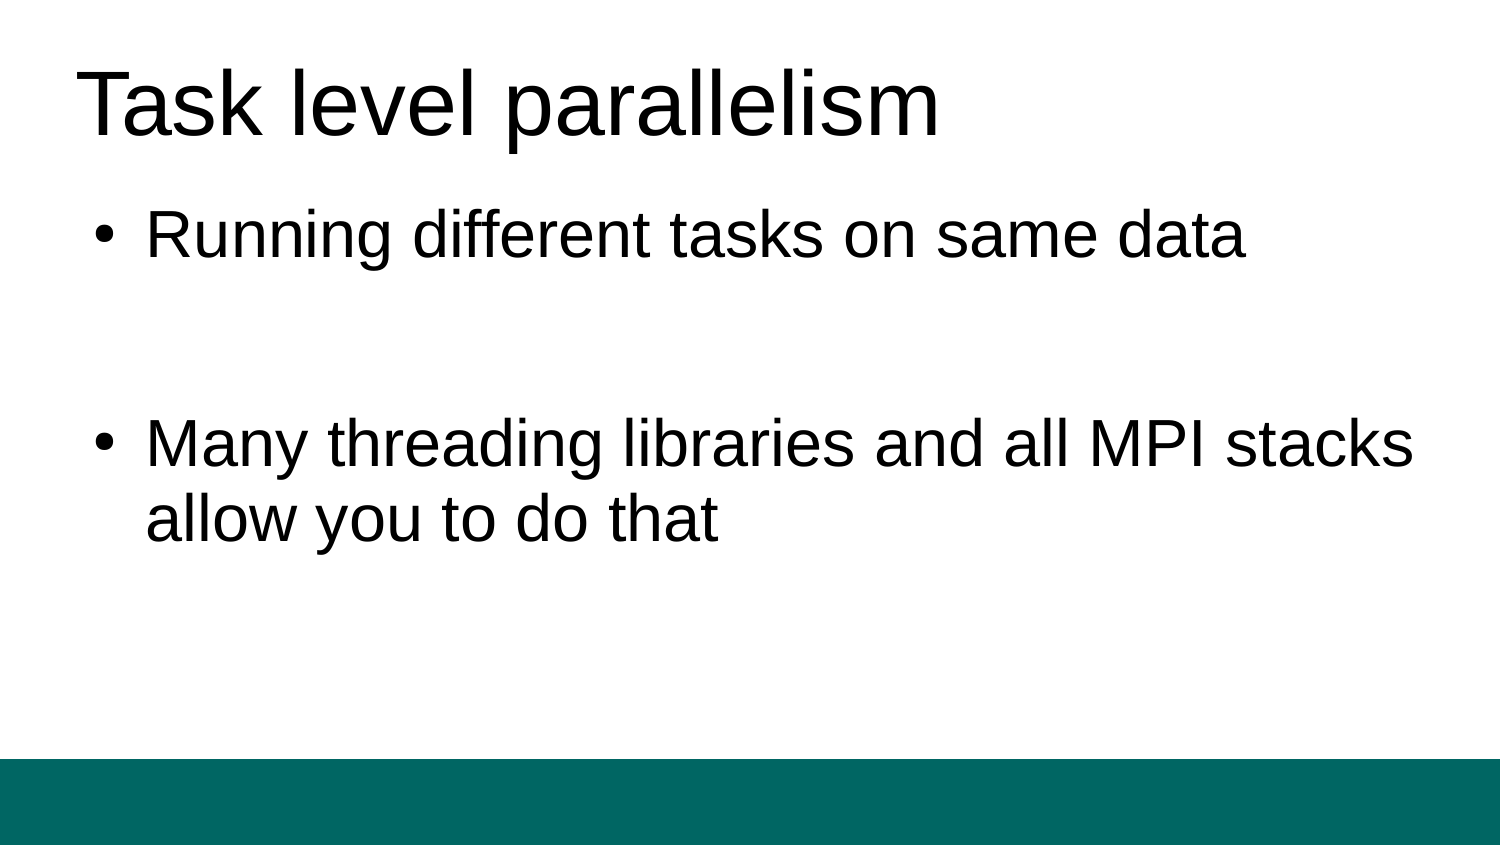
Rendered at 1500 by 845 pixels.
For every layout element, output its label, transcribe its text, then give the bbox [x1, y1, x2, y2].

title Task level parallelism [75, 33, 1425, 175]
list Running different tasks on same data Many threading libraries and all MPI stacks allow you to do that [75, 197, 1425, 688]
